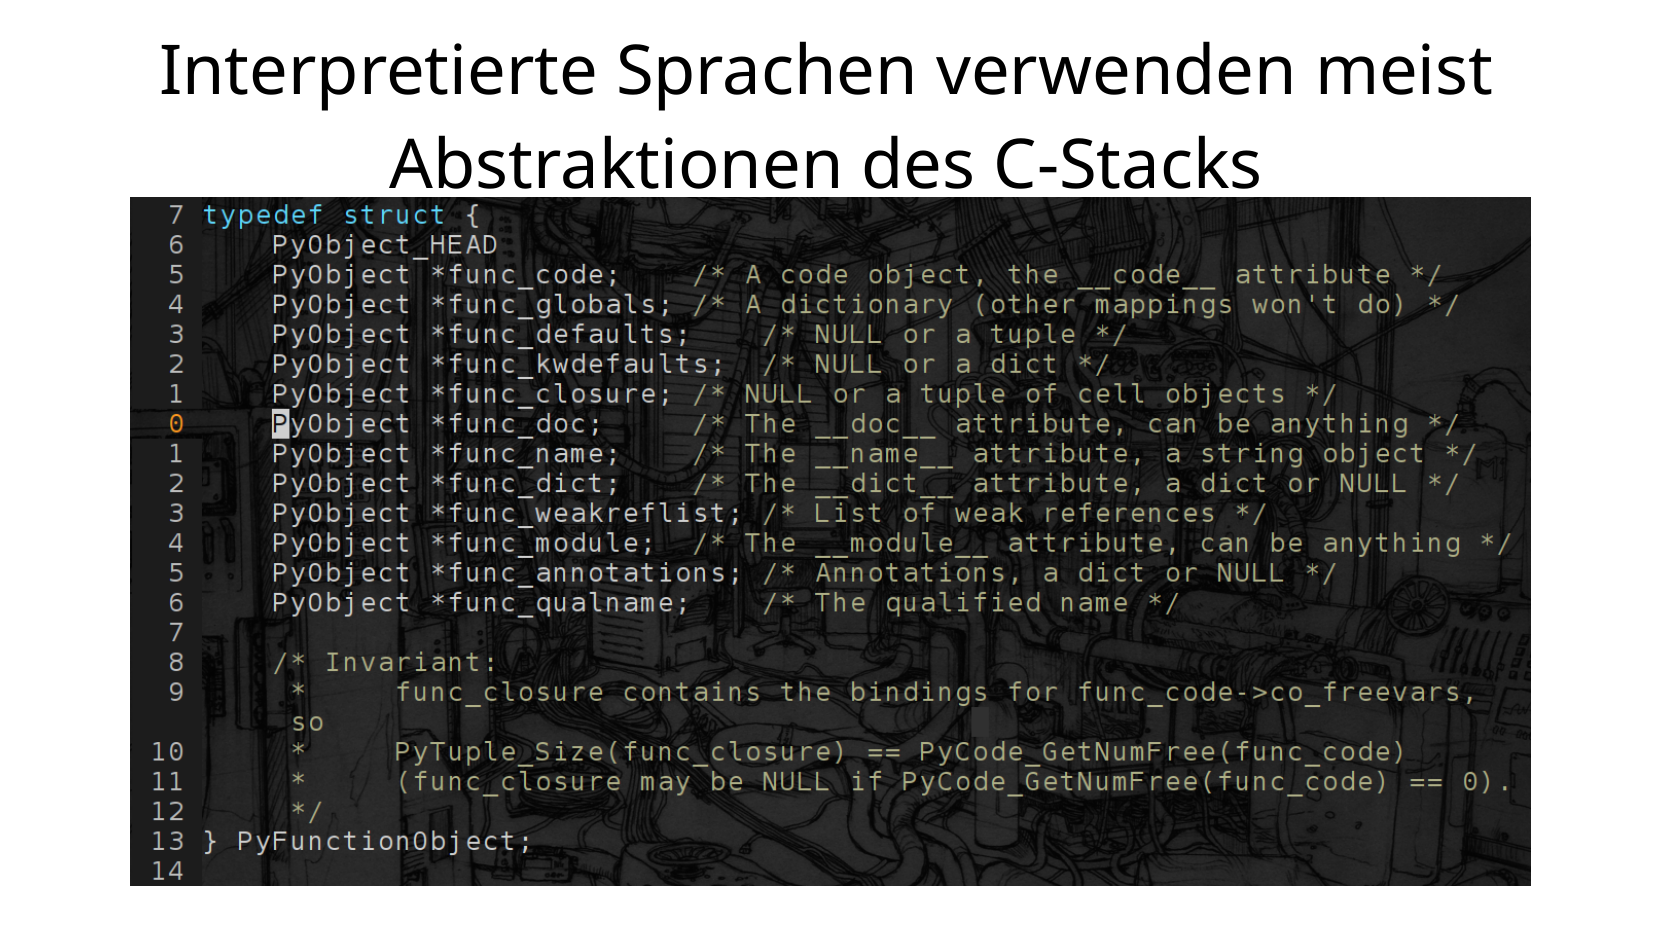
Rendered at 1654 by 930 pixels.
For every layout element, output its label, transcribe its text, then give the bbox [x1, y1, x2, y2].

picture [130, 197, 1531, 886]
title Interpretierte Sprachen verwenden meist Abstraktionen des C-Stacks [82, 31, 1571, 198]
